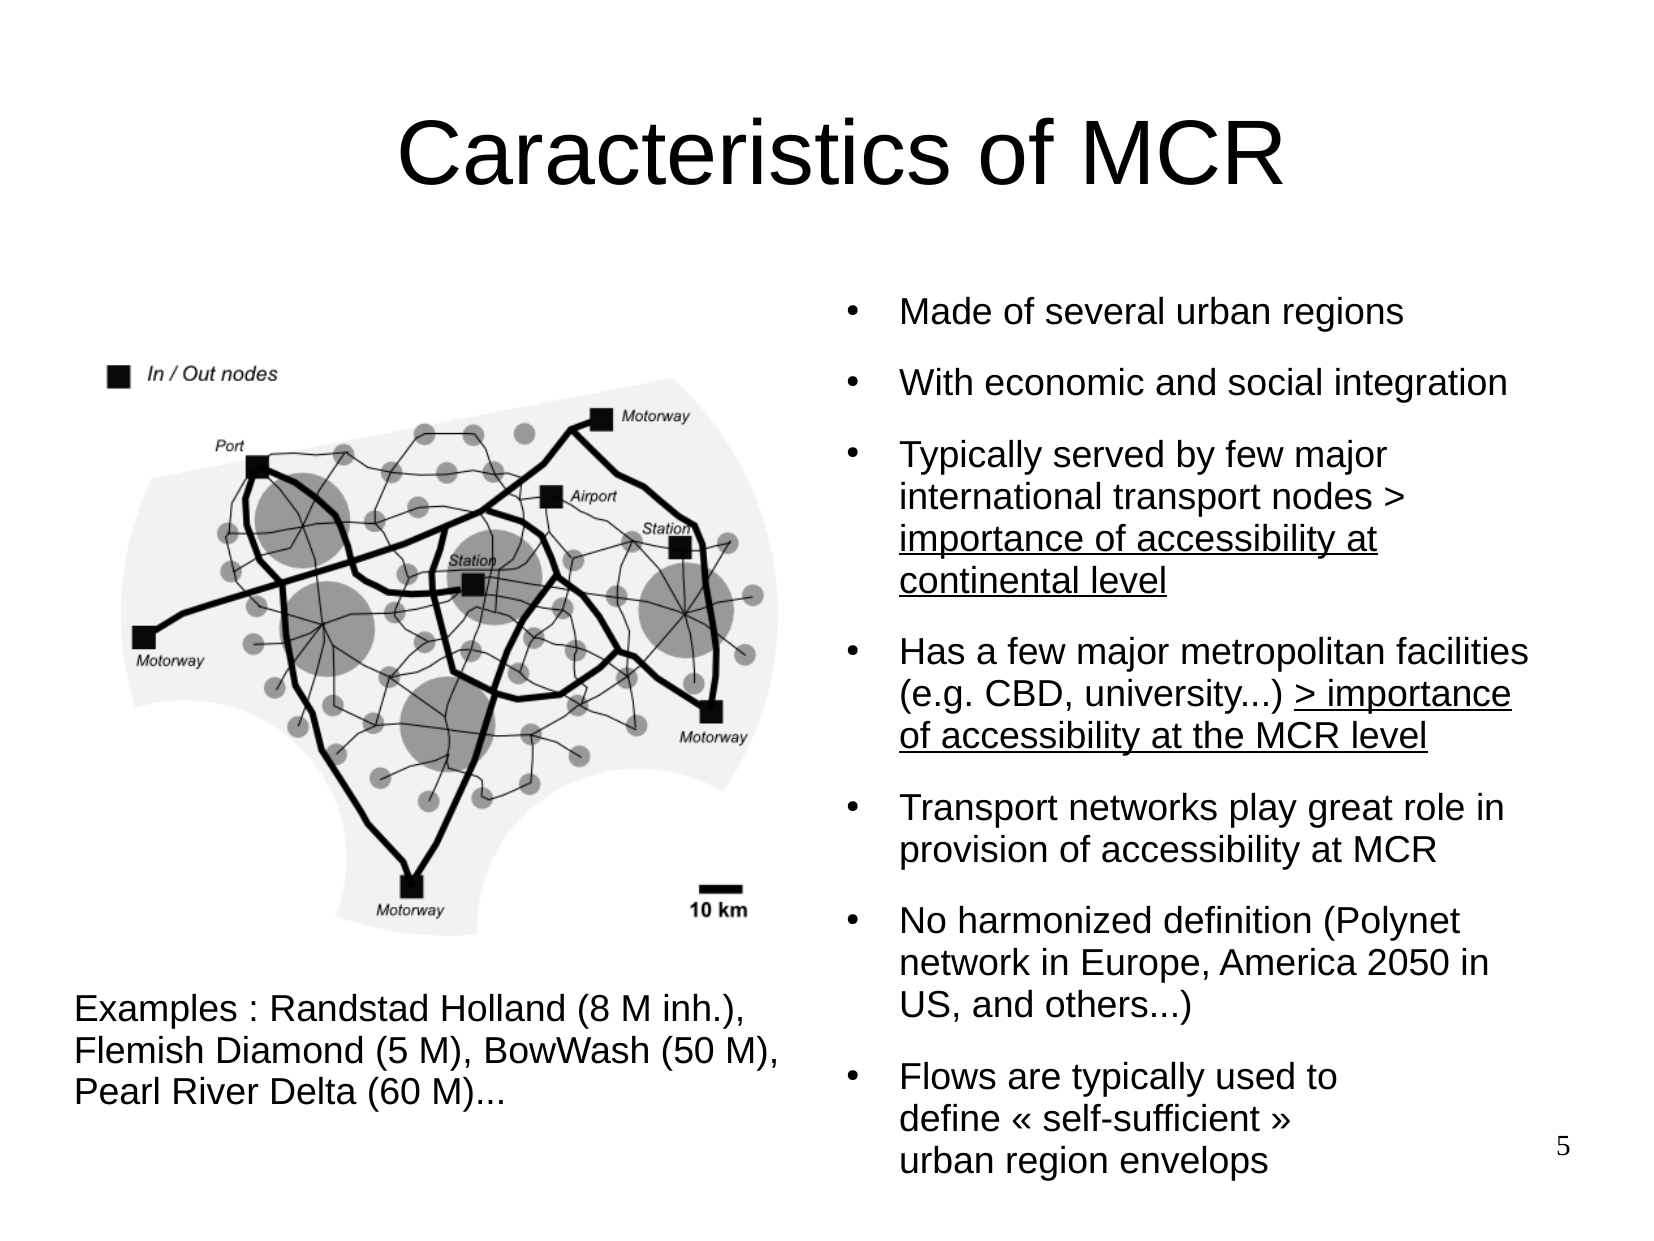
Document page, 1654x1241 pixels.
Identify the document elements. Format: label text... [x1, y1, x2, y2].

title Caracteristics of MCR [82, 49, 1571, 257]
list Made of several urban regions With economic and social integration Typically served by few major international transport nodes > importance of accessibility at continental level Has a few major metropolitan facilities (e.g. CBD, university...) > importance of accessibility at the MCR level Transport networks play great role in provision of accessibility at MCR No harmonized definition (Polynet network in Europe, America 2050 in US, and others...) Flows are typically used to define « self-sufficient » urban region envelops [828, 290, 1539, 1010]
picture [87, 351, 789, 949]
text_box Examples : Randstad Holland (8 M inh.), Flemish Diamond (5 M), BowWash (50 M), Pearl River Delta (60 M)... [59, 979, 902, 1205]
